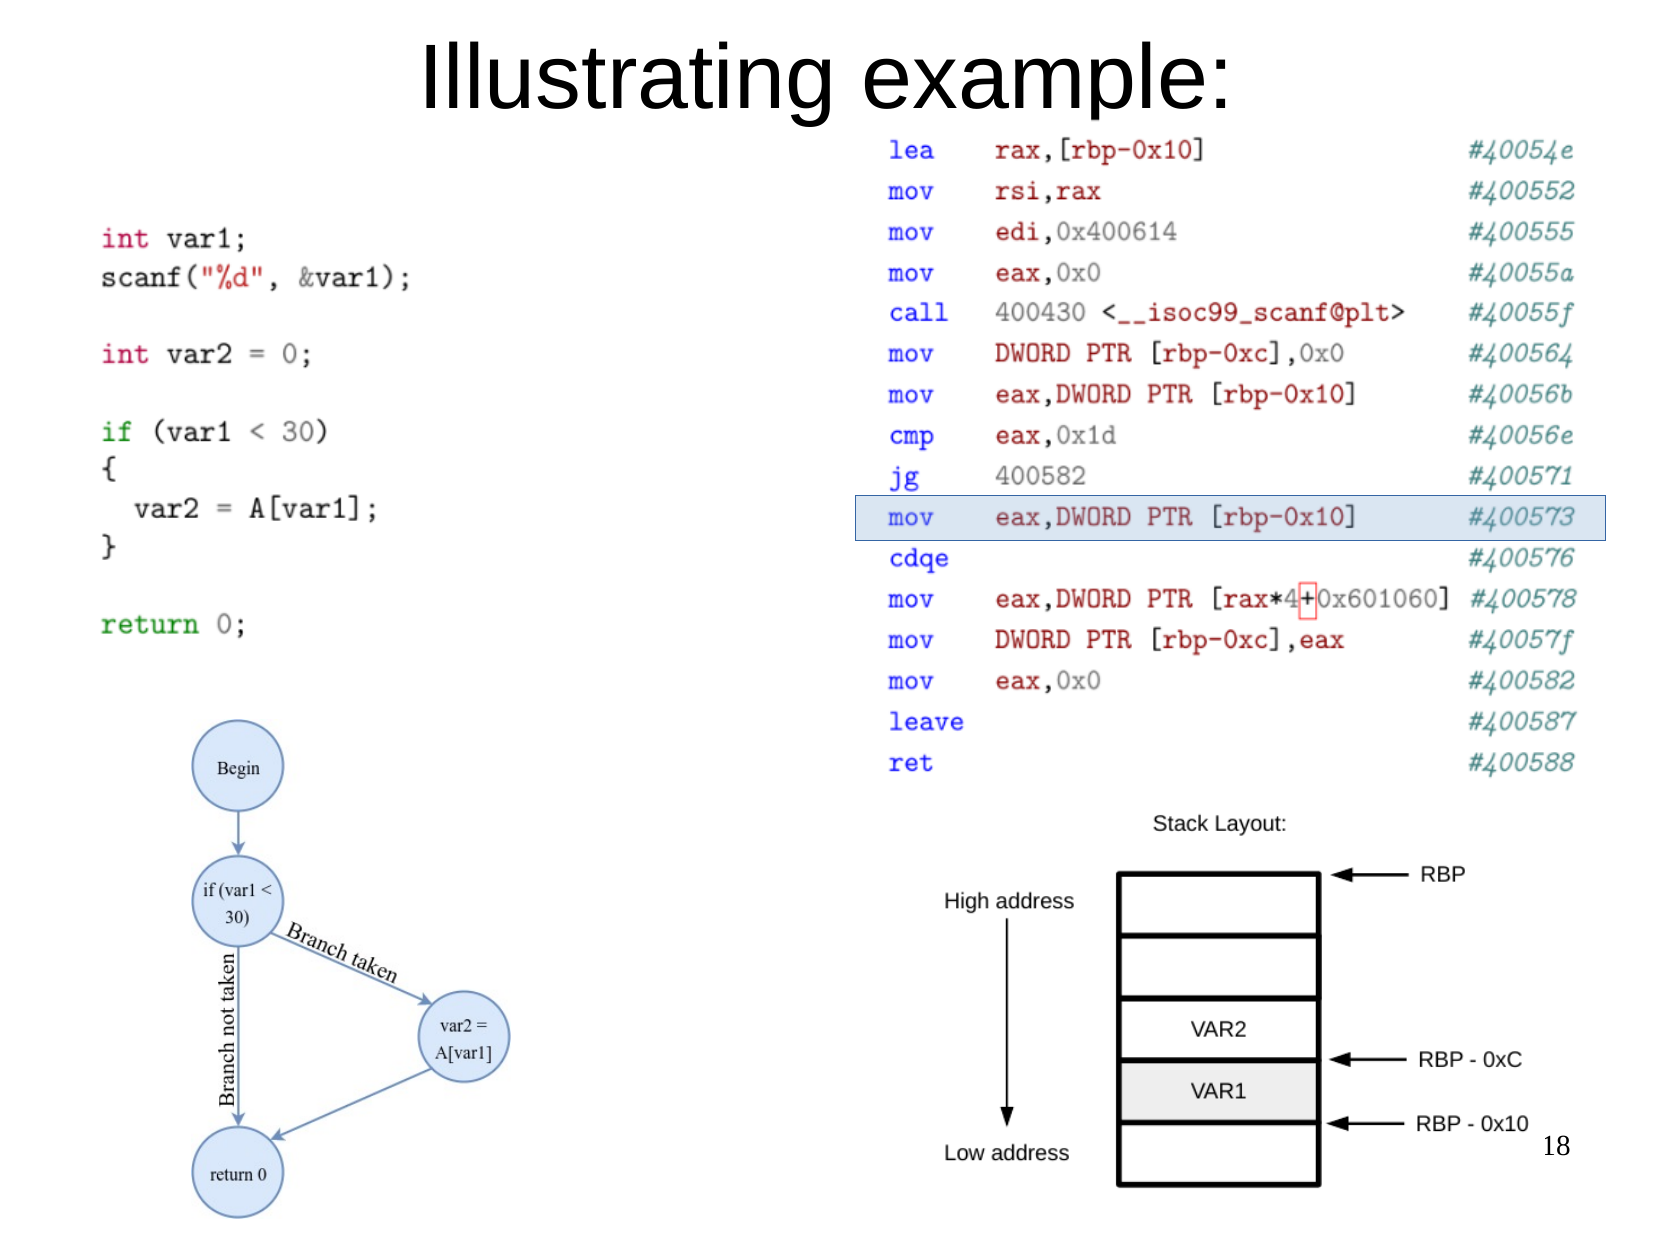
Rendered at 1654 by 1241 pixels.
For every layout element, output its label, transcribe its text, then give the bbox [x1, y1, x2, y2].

picture [0, 104, 1622, 1241]
title Illustrating example: [82, 0, 1571, 104]
text_box [855, 495, 1606, 541]
